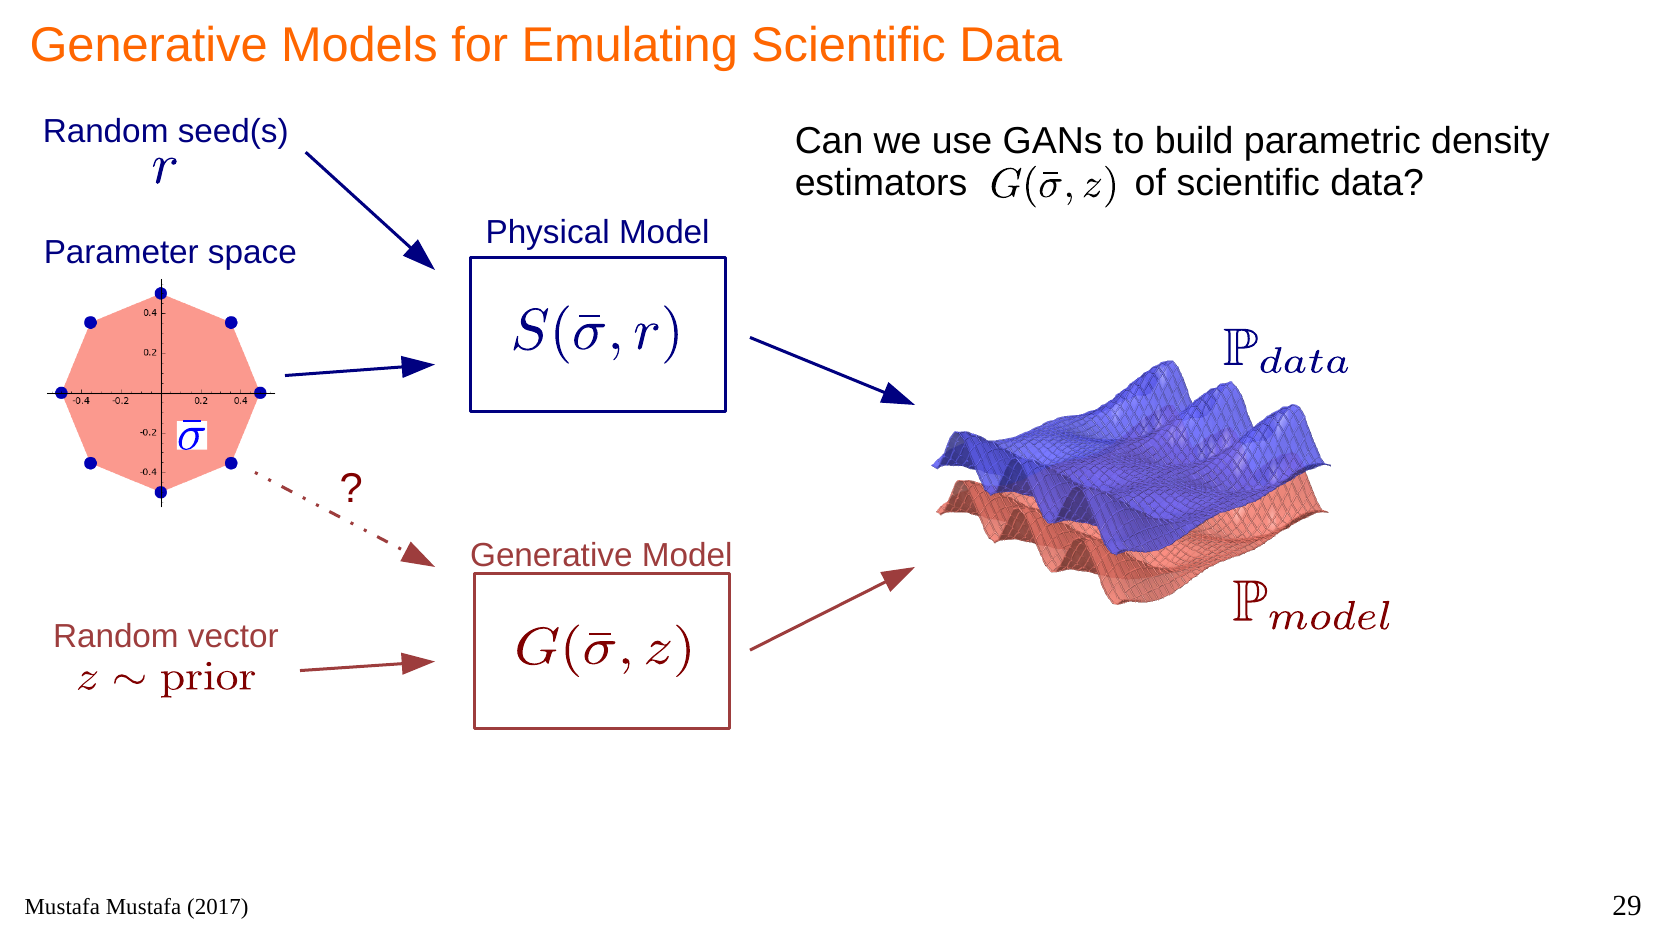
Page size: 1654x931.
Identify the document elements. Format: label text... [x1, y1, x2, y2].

text_box Can we use GANs to build parametric density estimators of scientific data? [780, 111, 1576, 217]
text_box Parameter space [28, 226, 327, 279]
picture [896, 264, 1364, 686]
text_box Random vector [38, 610, 294, 663]
text_box [176, 420, 208, 451]
text_box ? [324, 457, 378, 519]
text_box [151, 157, 180, 184]
text_box Random seed(s) [28, 105, 304, 158]
picture [40, 279, 281, 513]
text_box [514, 624, 696, 677]
title Generative Models for Emulating Scientific Data [29, 15, 1621, 74]
text_box [75, 661, 257, 698]
text_box Physical Model [470, 206, 726, 256]
text_box [510, 305, 684, 364]
text_box [1222, 328, 1351, 374]
text_box [989, 165, 1119, 208]
text_box Generative Model [455, 528, 748, 581]
text_box [1232, 580, 1393, 630]
